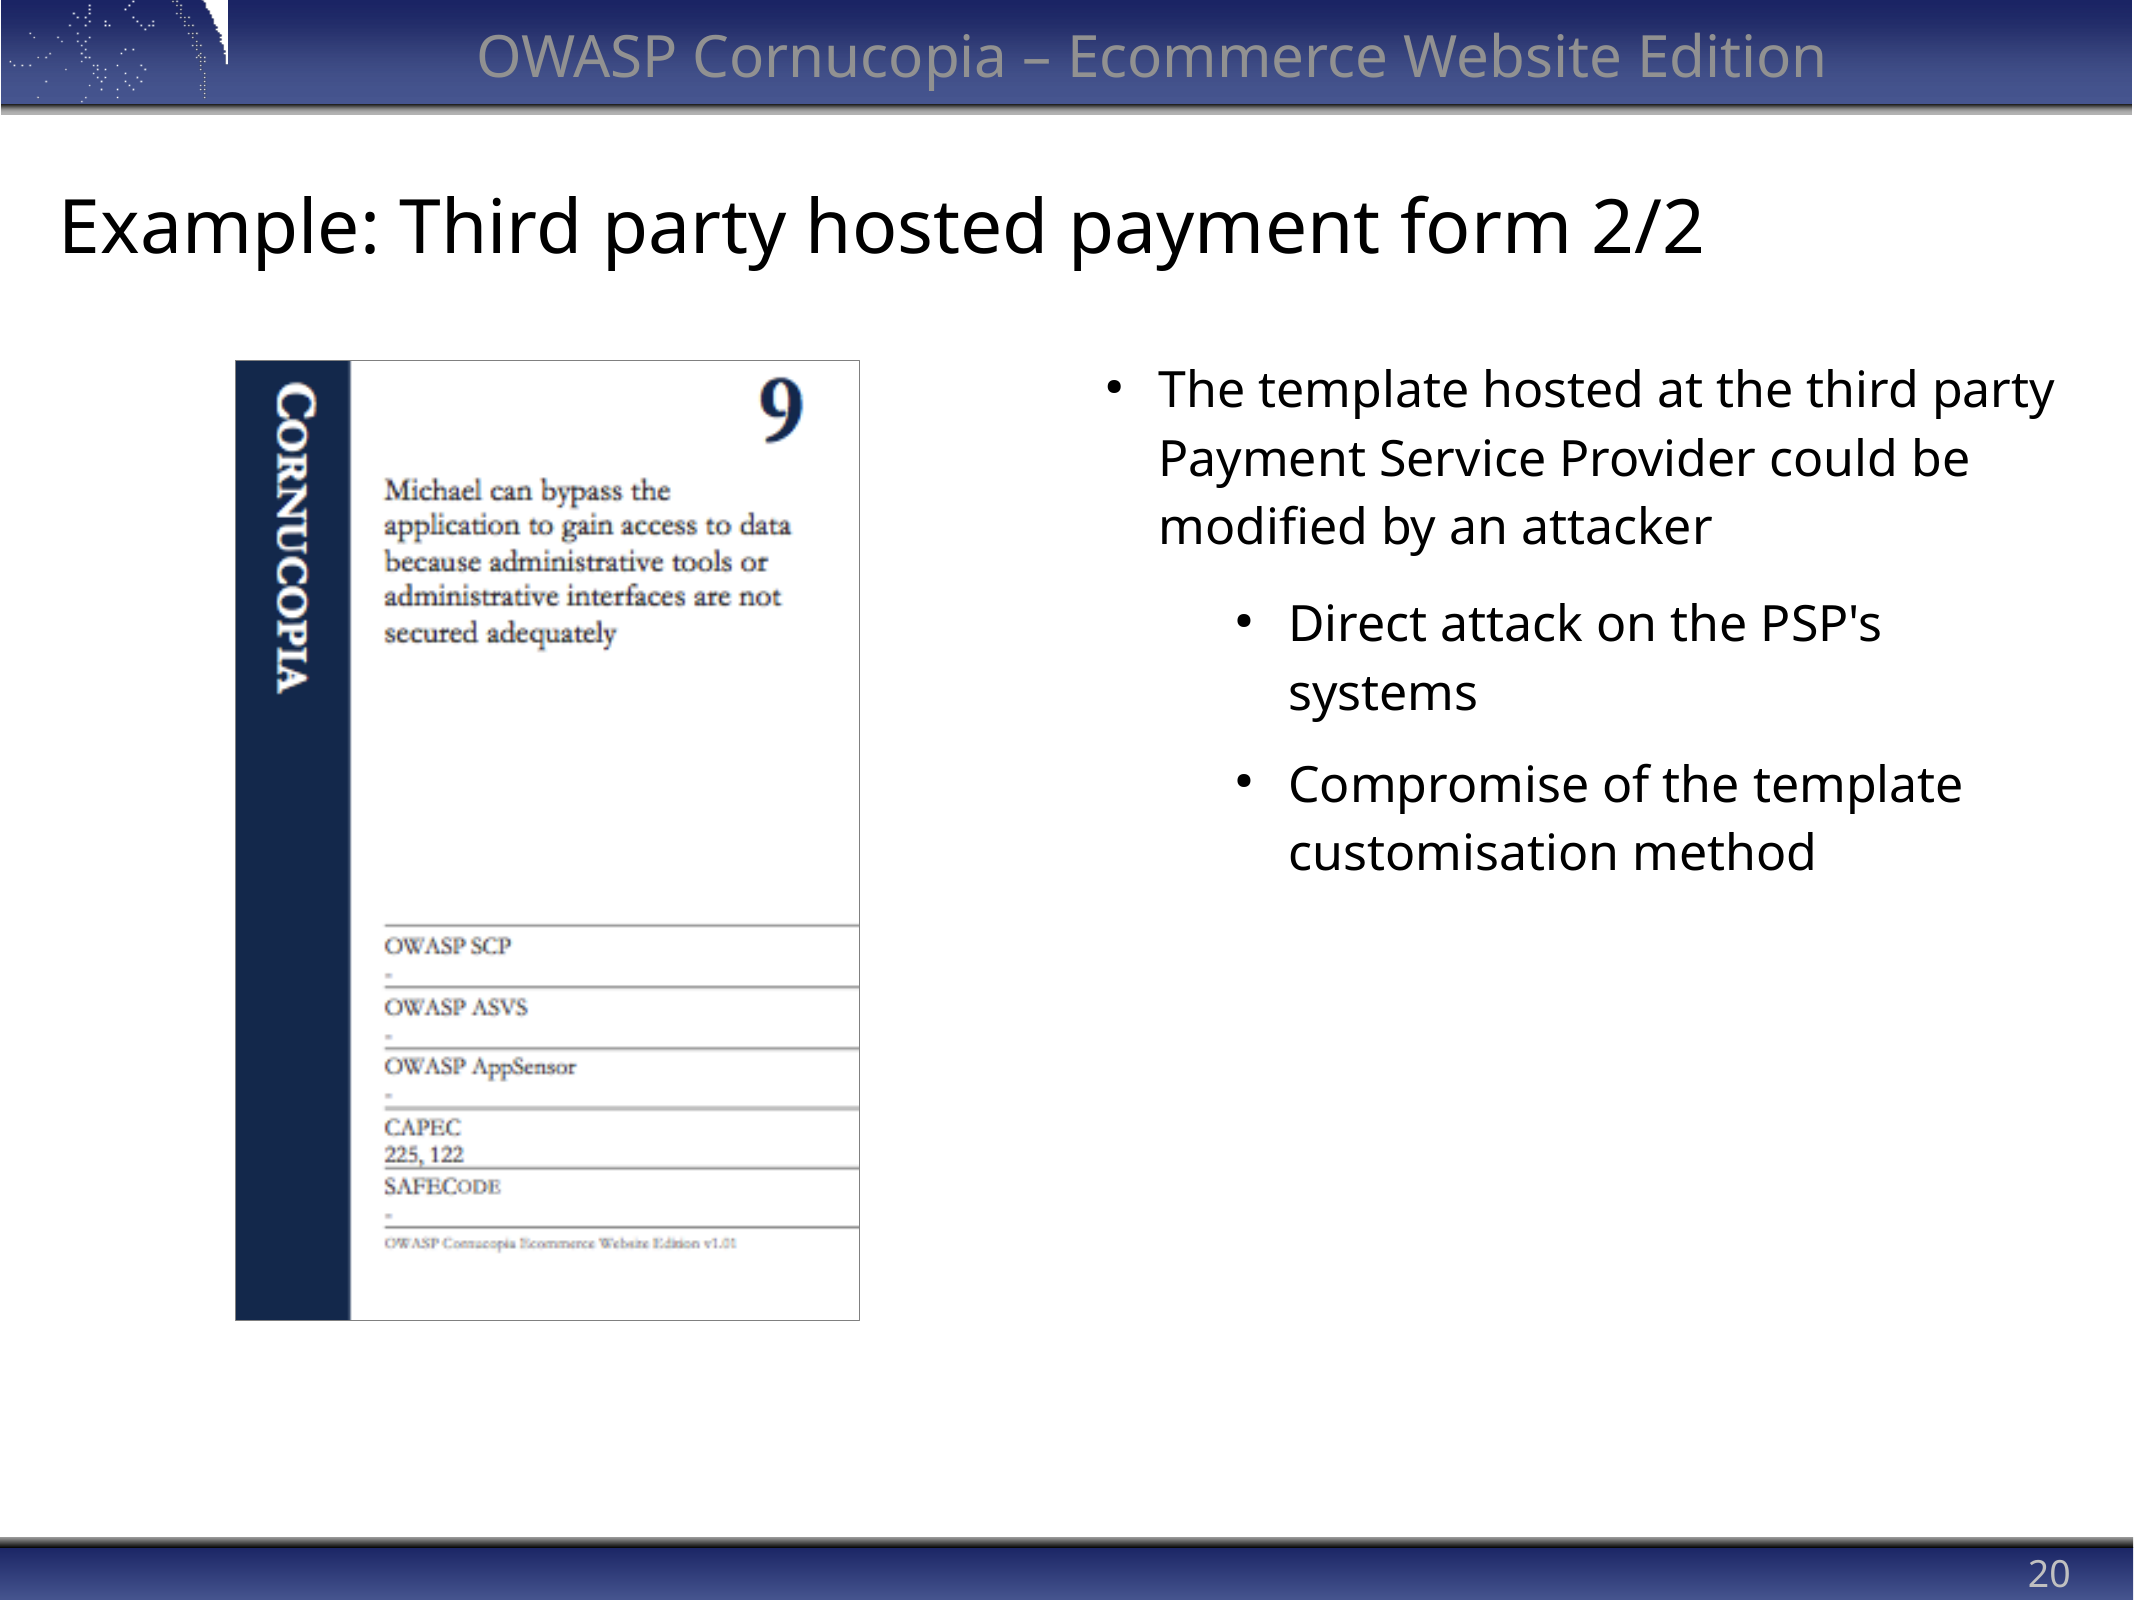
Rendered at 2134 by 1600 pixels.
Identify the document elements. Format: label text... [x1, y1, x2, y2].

title Example: Third party hosted payment form 2/2 [58, 124, 2126, 325]
picture [236, 361, 860, 1320]
list The template hosted at the third party Payment Service Provider could be modified by an attacker Direct attack on the PSP's systems Compromise of the template customisation method [1087, 354, 2068, 1536]
